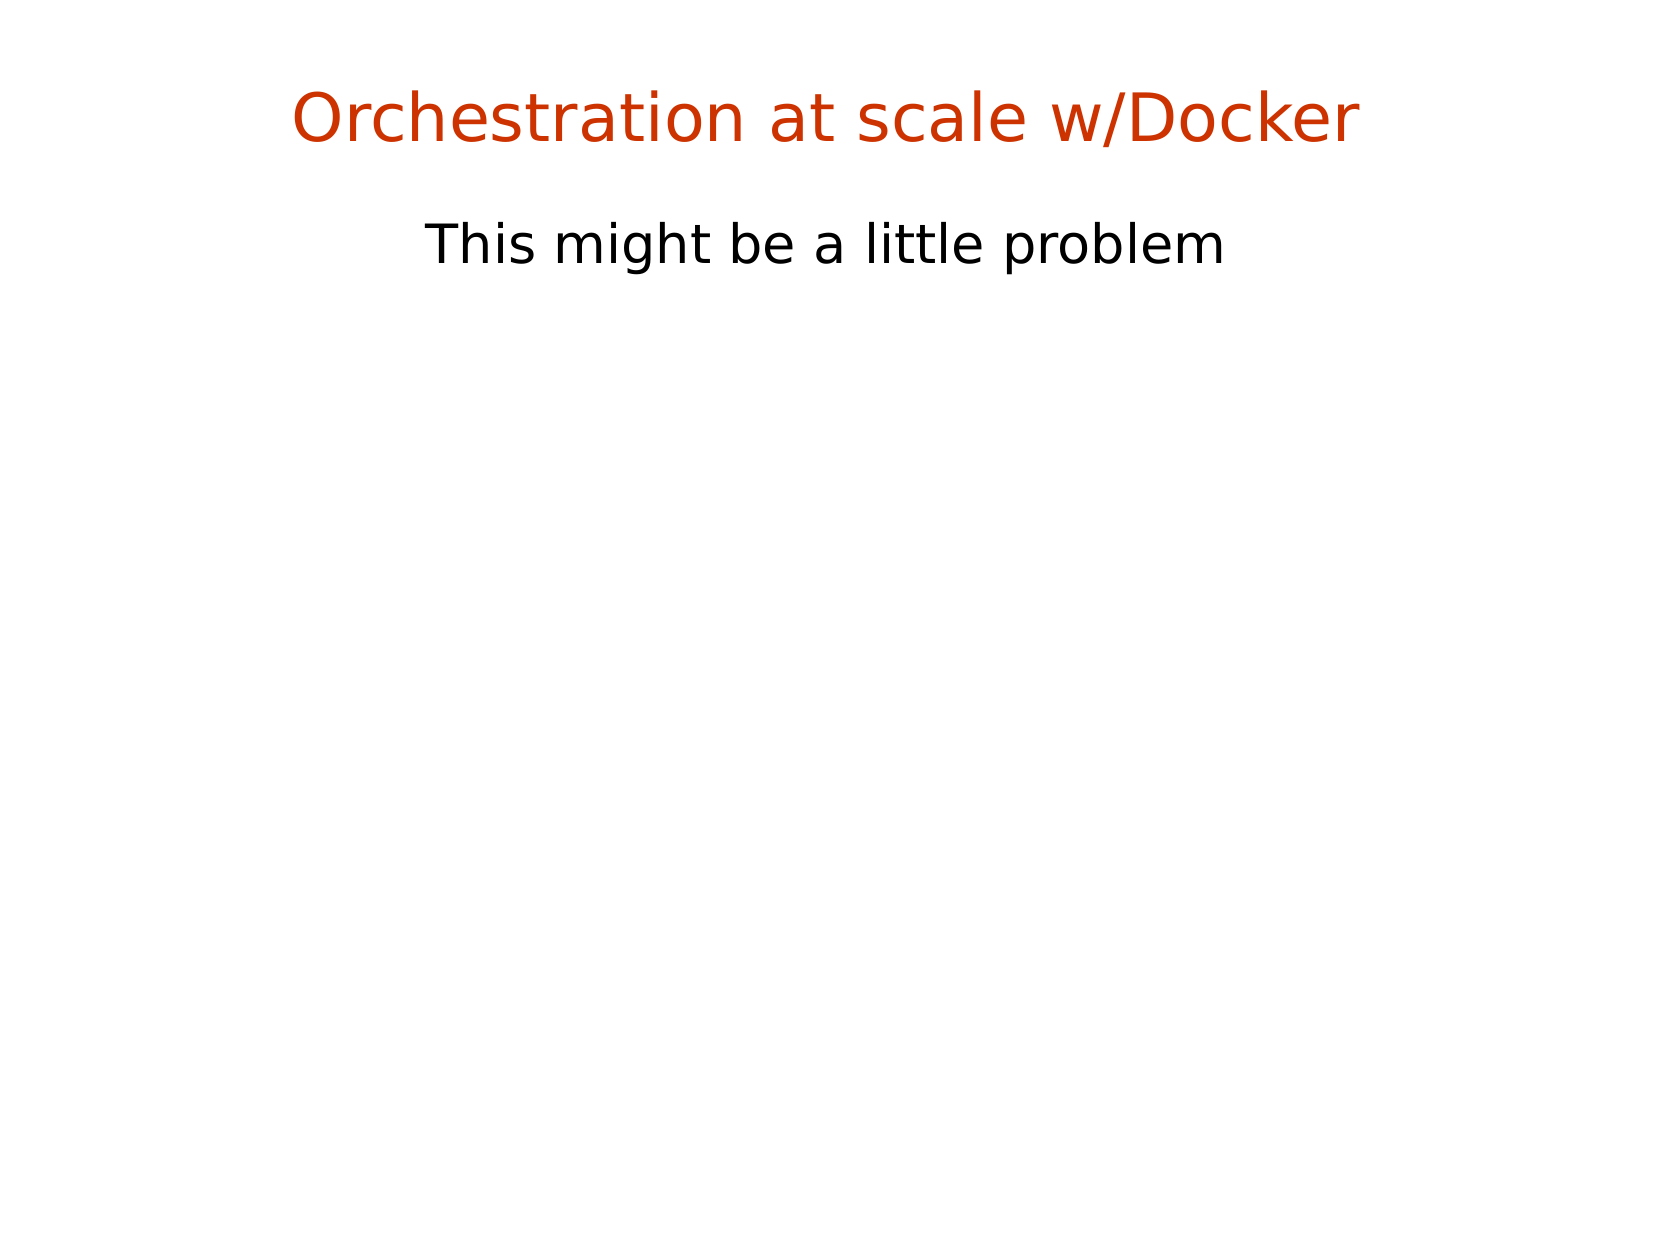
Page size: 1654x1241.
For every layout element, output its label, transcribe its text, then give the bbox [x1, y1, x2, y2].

text_box This might be a little problem [410, 205, 1243, 511]
text_box Orchestration at scale w/Docker [277, 72, 1377, 166]
